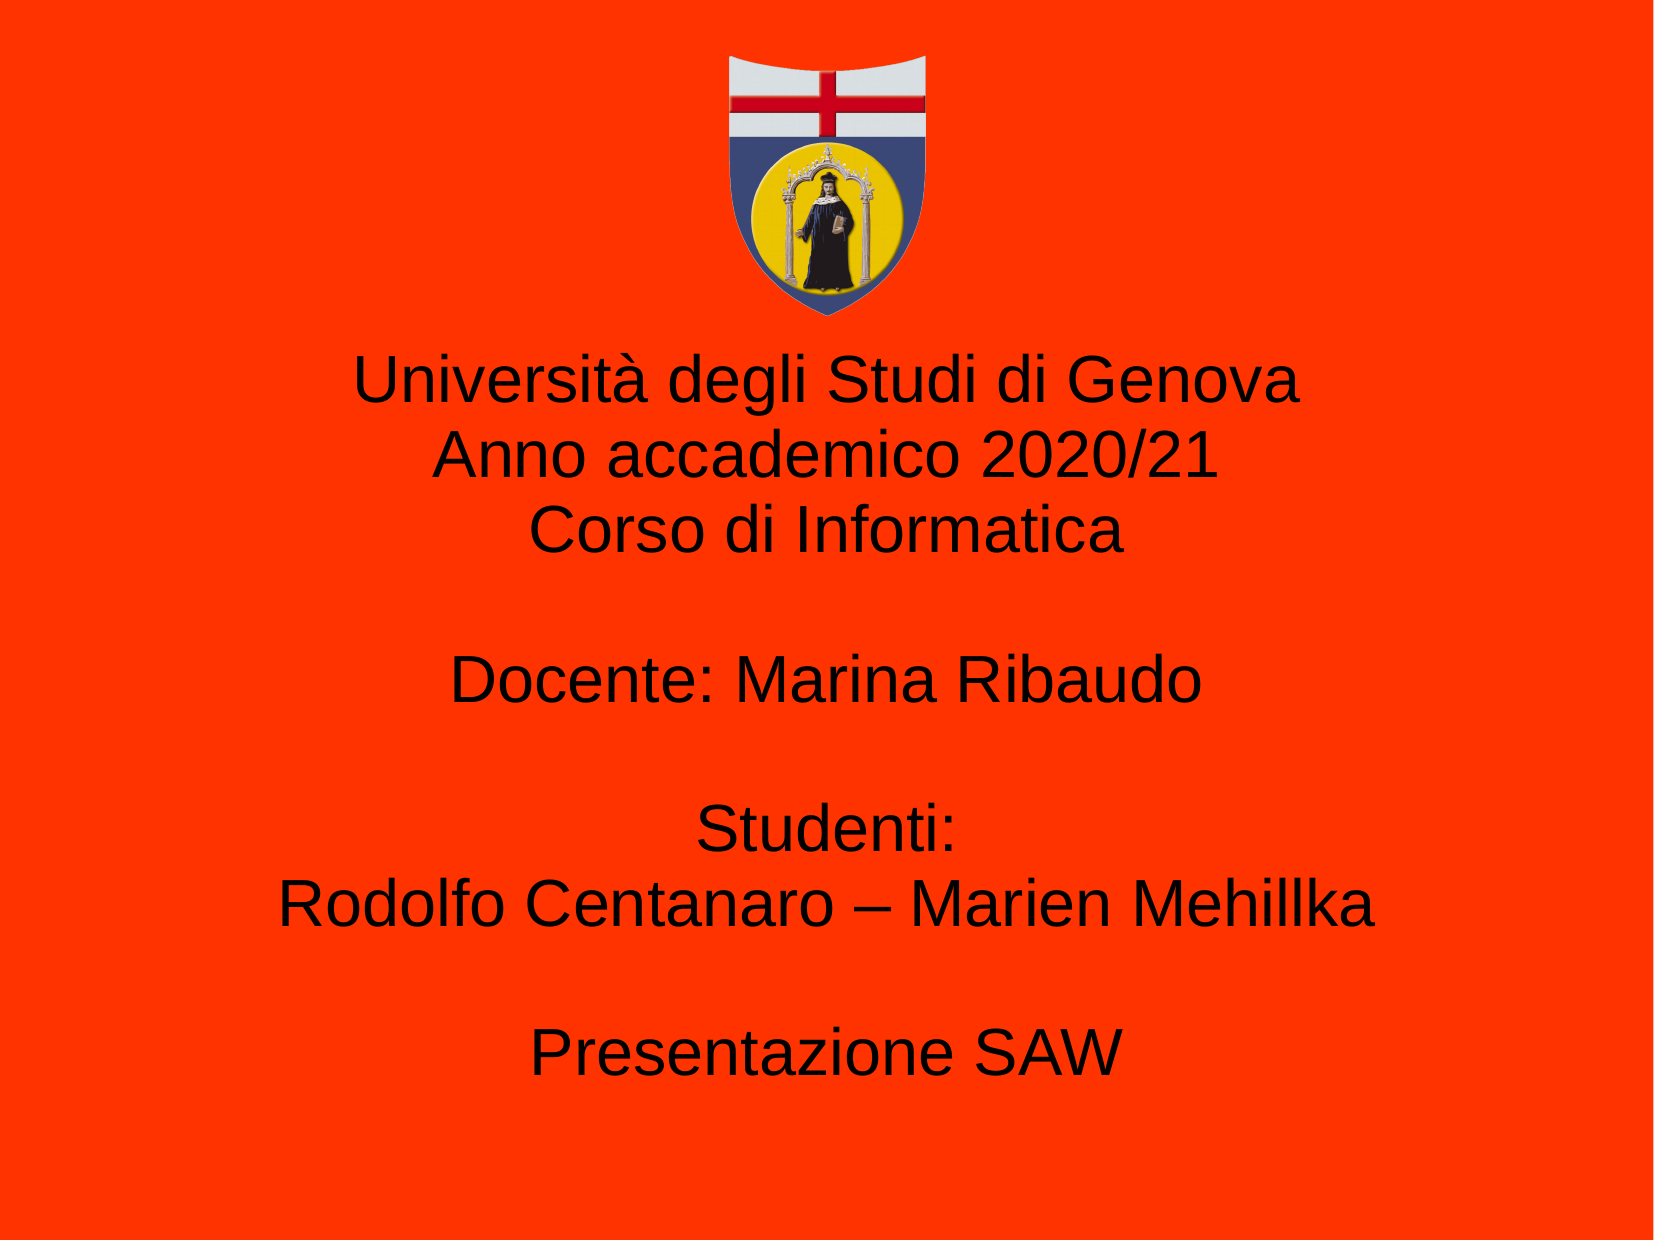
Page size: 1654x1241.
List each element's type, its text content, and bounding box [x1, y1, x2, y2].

picture [729, 55, 926, 316]
subtitle Università degli Studi di Genova Anno accademico 2020/21 Corso di Informatica Docente: Marina Ribaudo Studenti: Rodolfo Centanaro – Marien Mehillka Presentazione SAW [82, 0, 1571, 1091]
